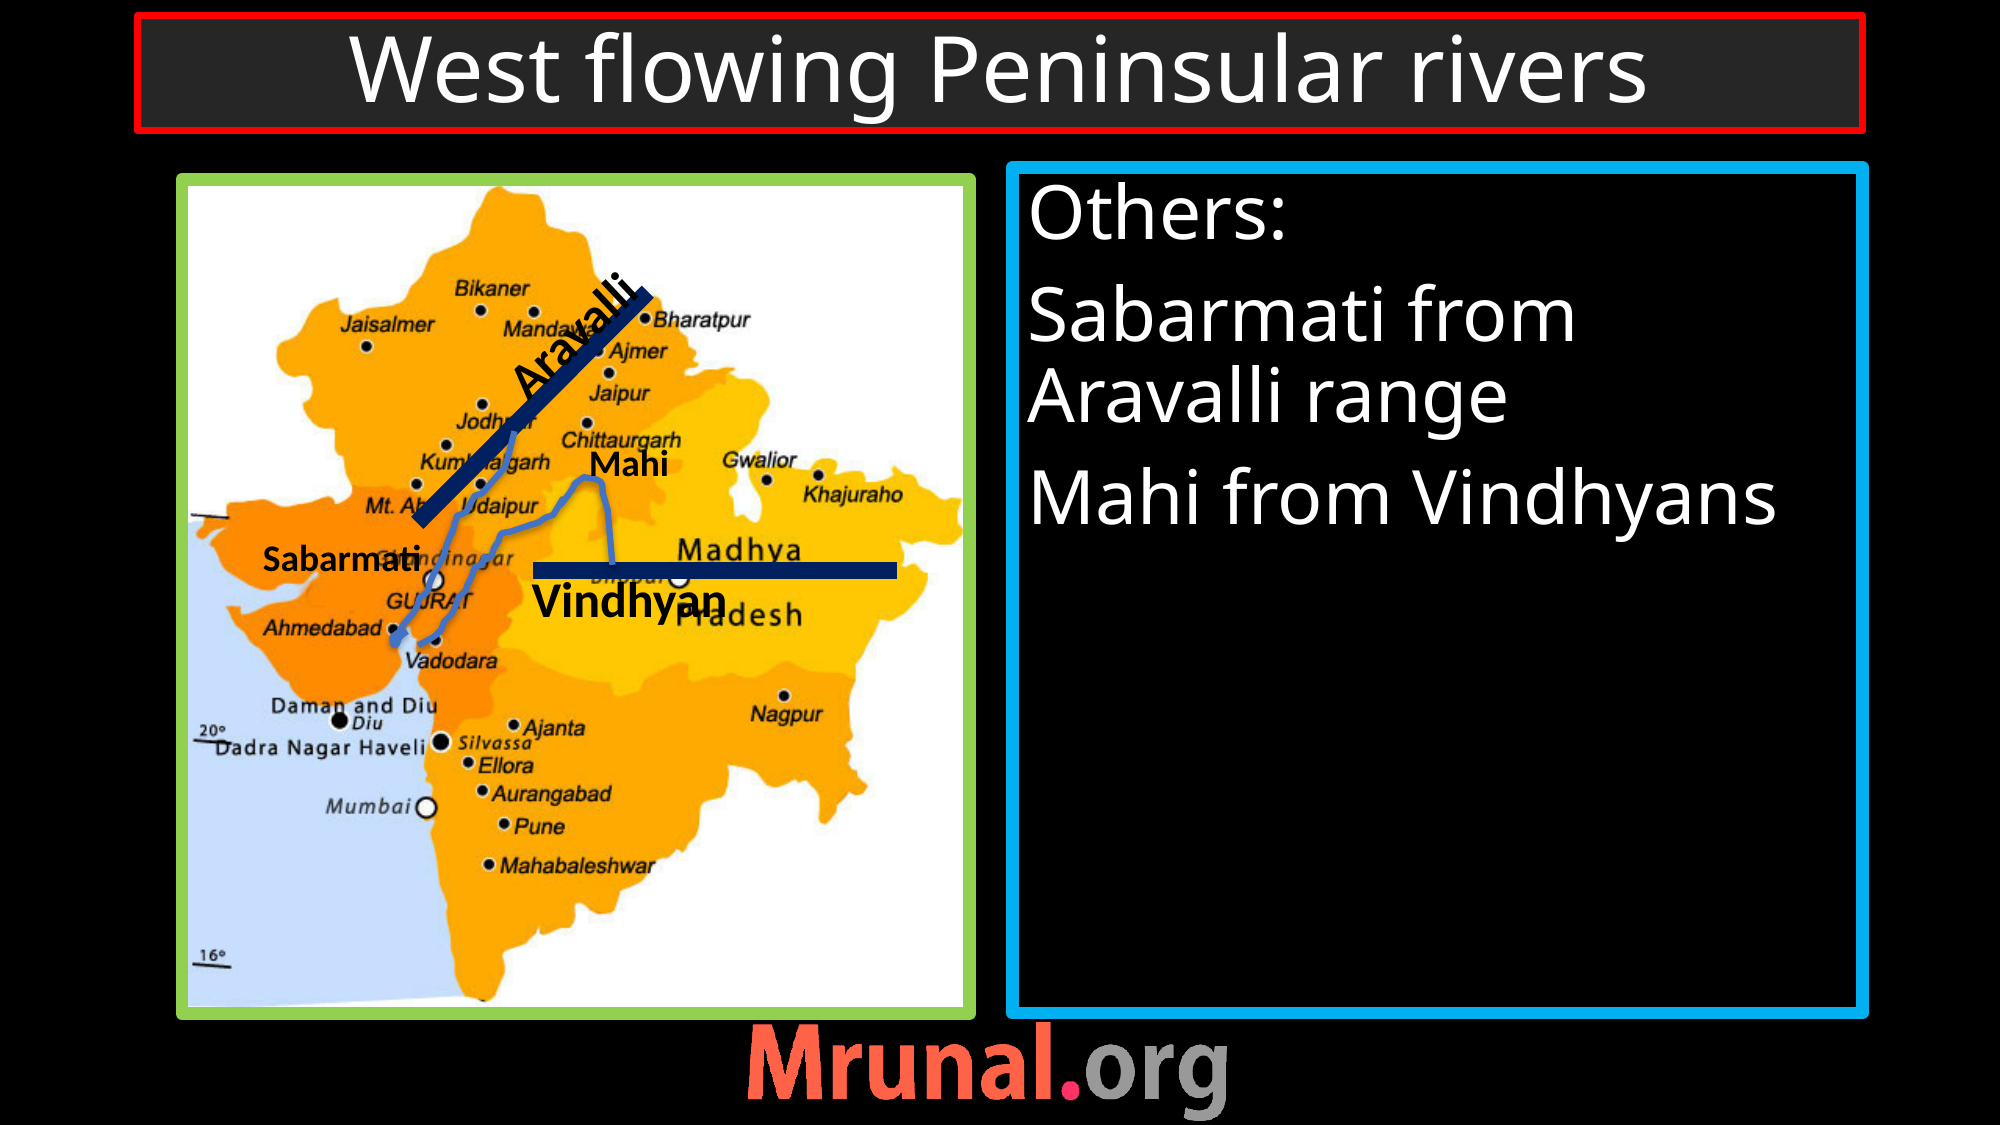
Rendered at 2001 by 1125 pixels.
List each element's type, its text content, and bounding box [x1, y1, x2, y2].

title West flowing Peninsular rivers [137, 15, 1863, 131]
text_box Sabarmati [248, 526, 441, 587]
text_box [785, 562, 897, 579]
picture [741, 1005, 1230, 1125]
list Others: Sabarmati from Aravalli range Mahi from Vindhyans [1012, 167, 1863, 1014]
text_box Mahi [573, 431, 767, 491]
text_box [411, 411, 528, 526]
picture [428, 446, 507, 549]
text_box Aravalli [477, 185, 725, 425]
picture [188, 185, 964, 1008]
text_box Vindhyan [516, 560, 785, 636]
